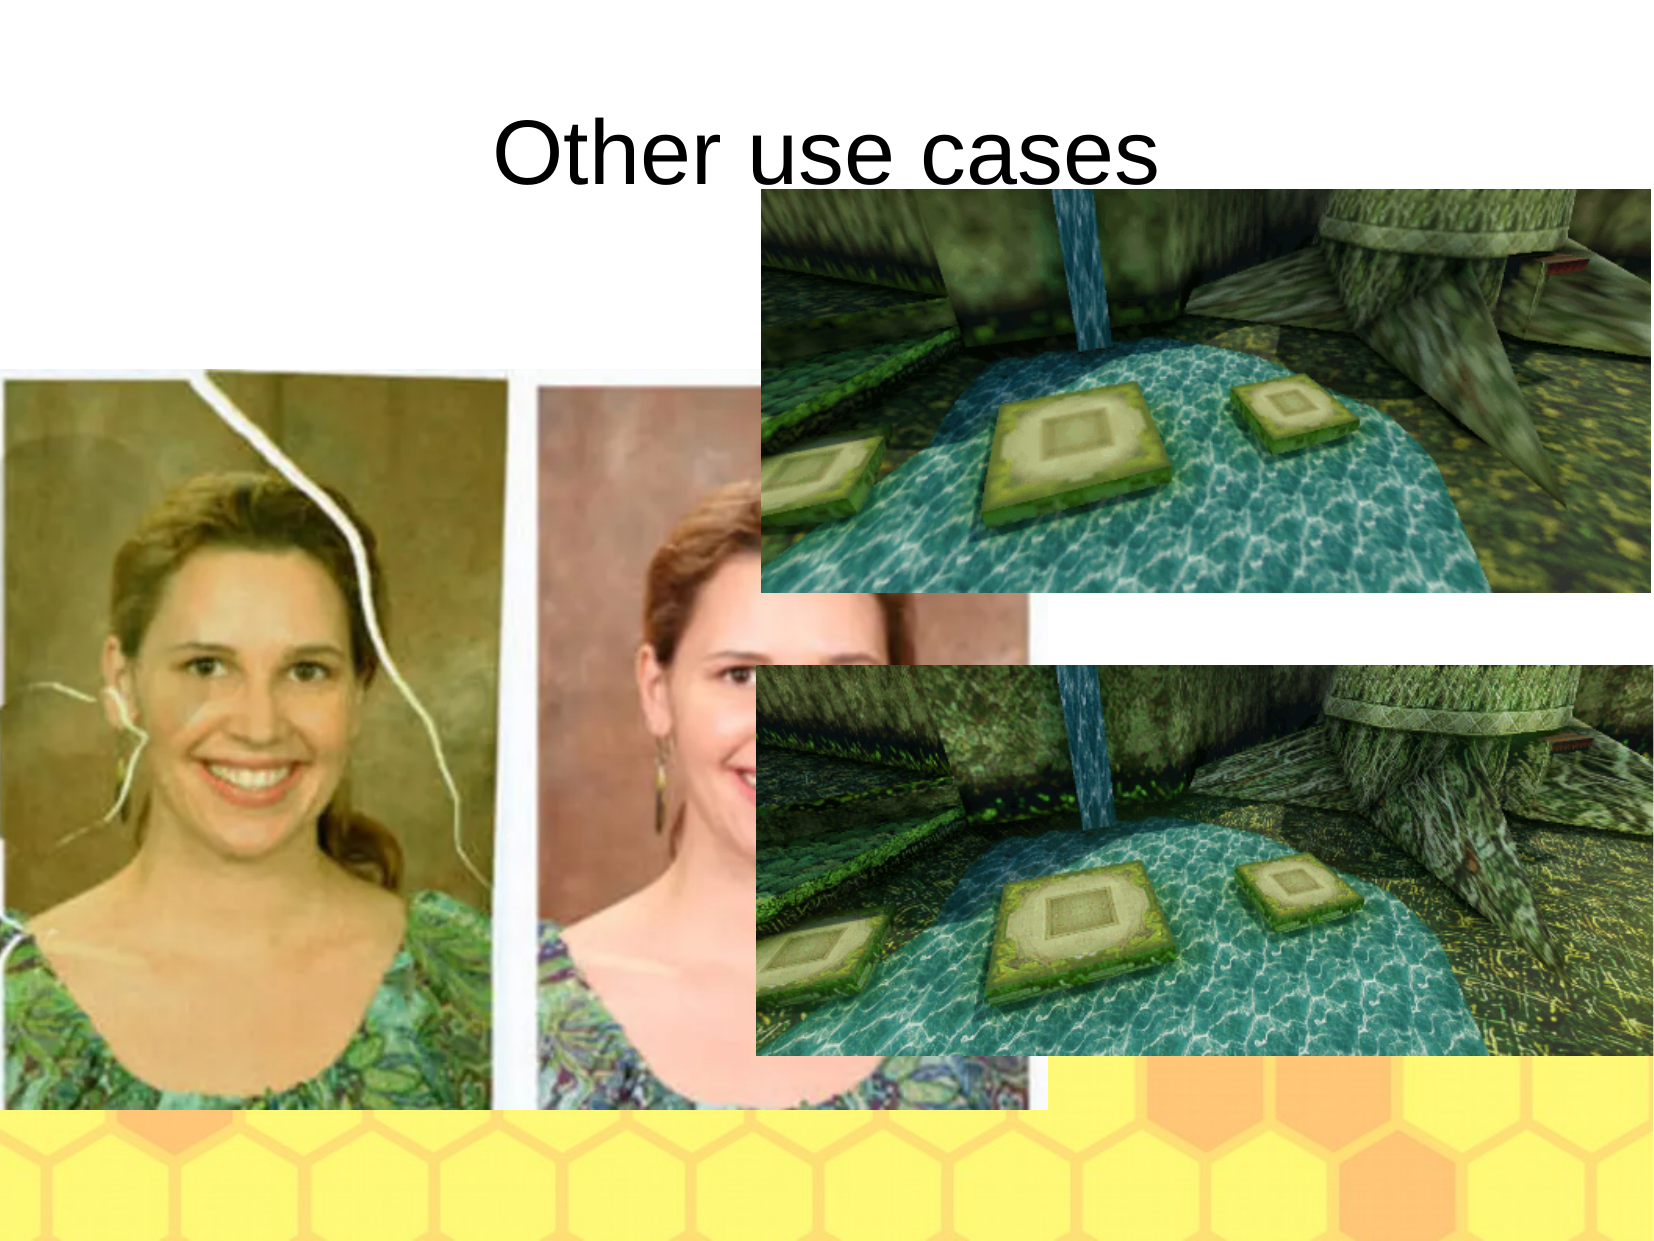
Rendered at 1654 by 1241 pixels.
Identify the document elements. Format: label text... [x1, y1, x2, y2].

title Other use cases [82, 49, 1571, 257]
picture [0, 189, 1654, 1241]
